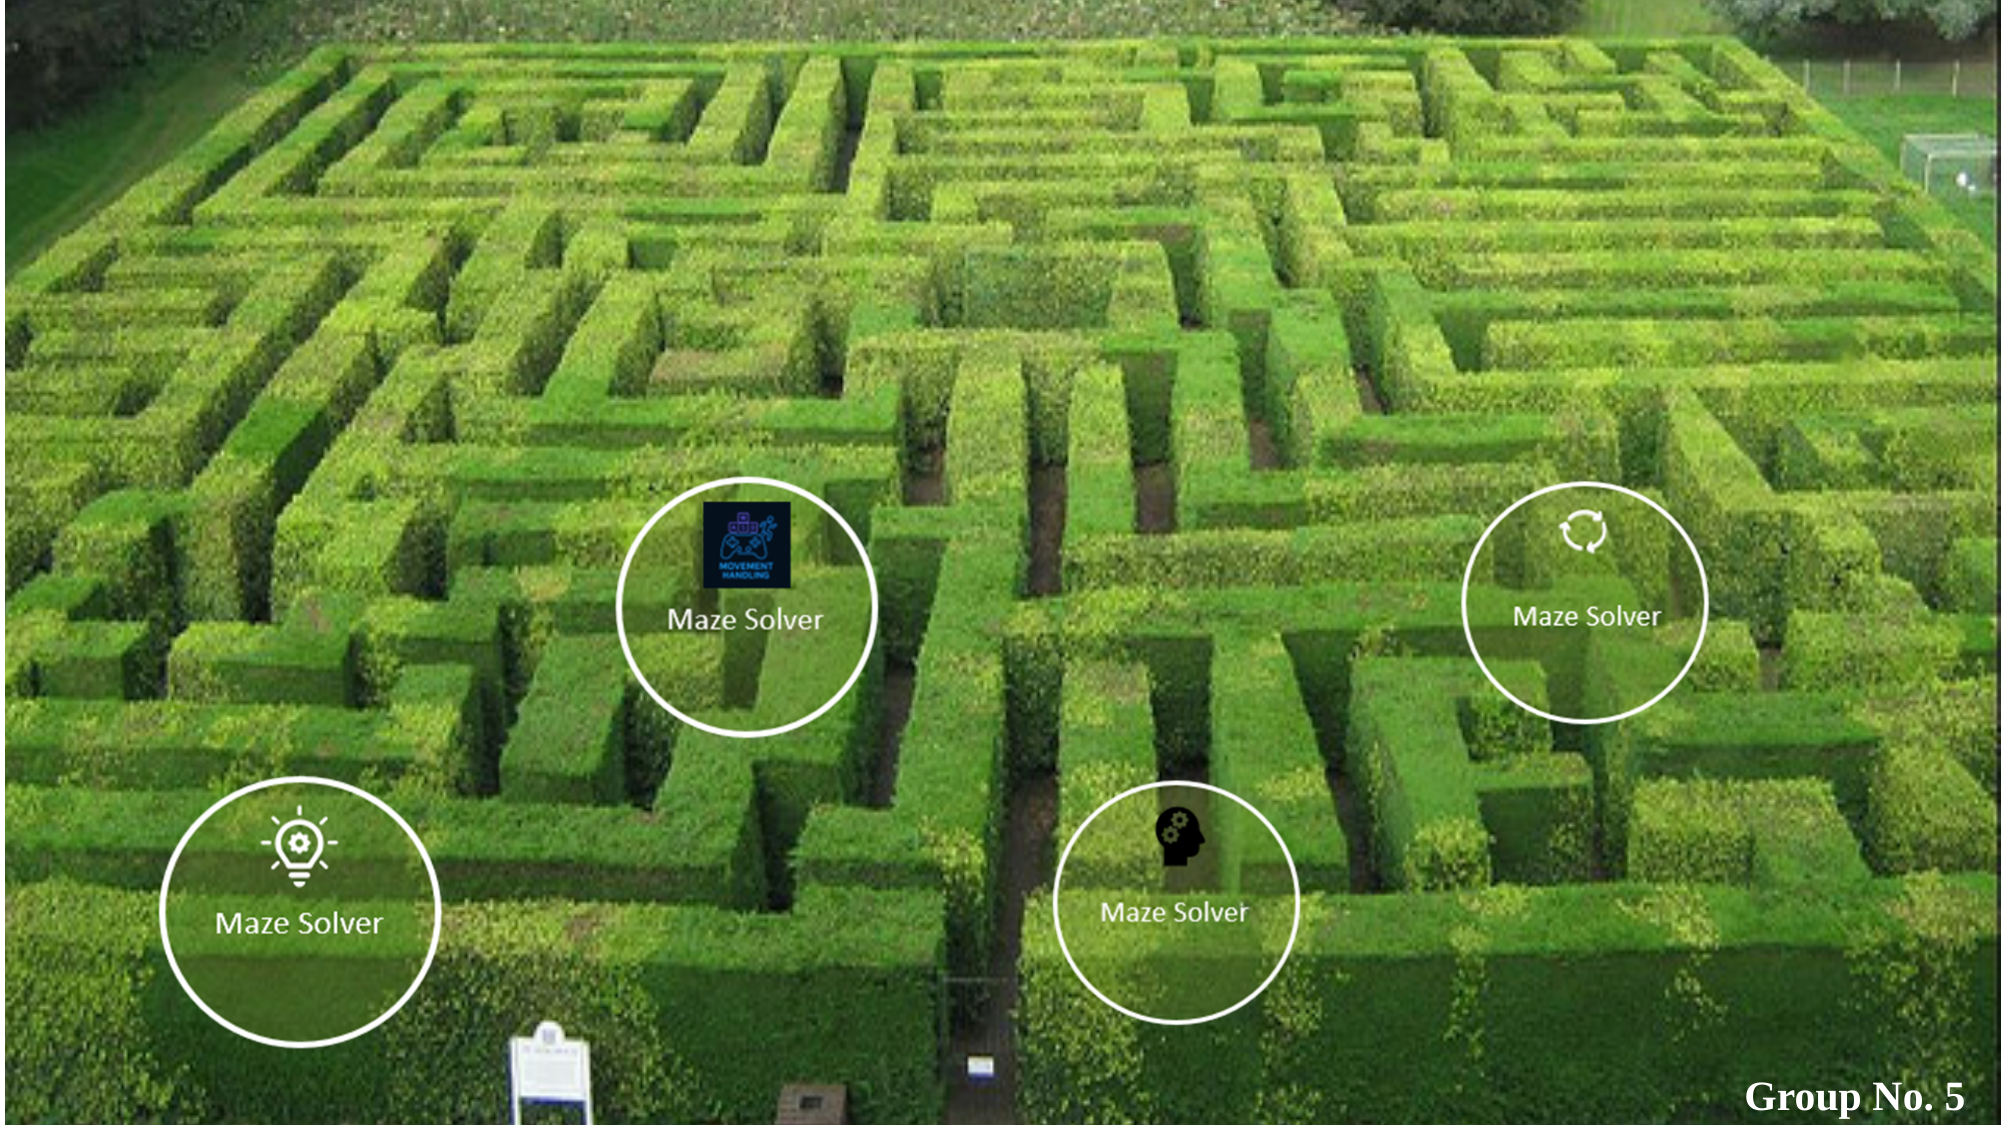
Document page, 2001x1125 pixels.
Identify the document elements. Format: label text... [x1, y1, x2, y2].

picture [5, 0, 2000, 1125]
text_box Group No. 5 [1729, 1061, 2000, 1125]
